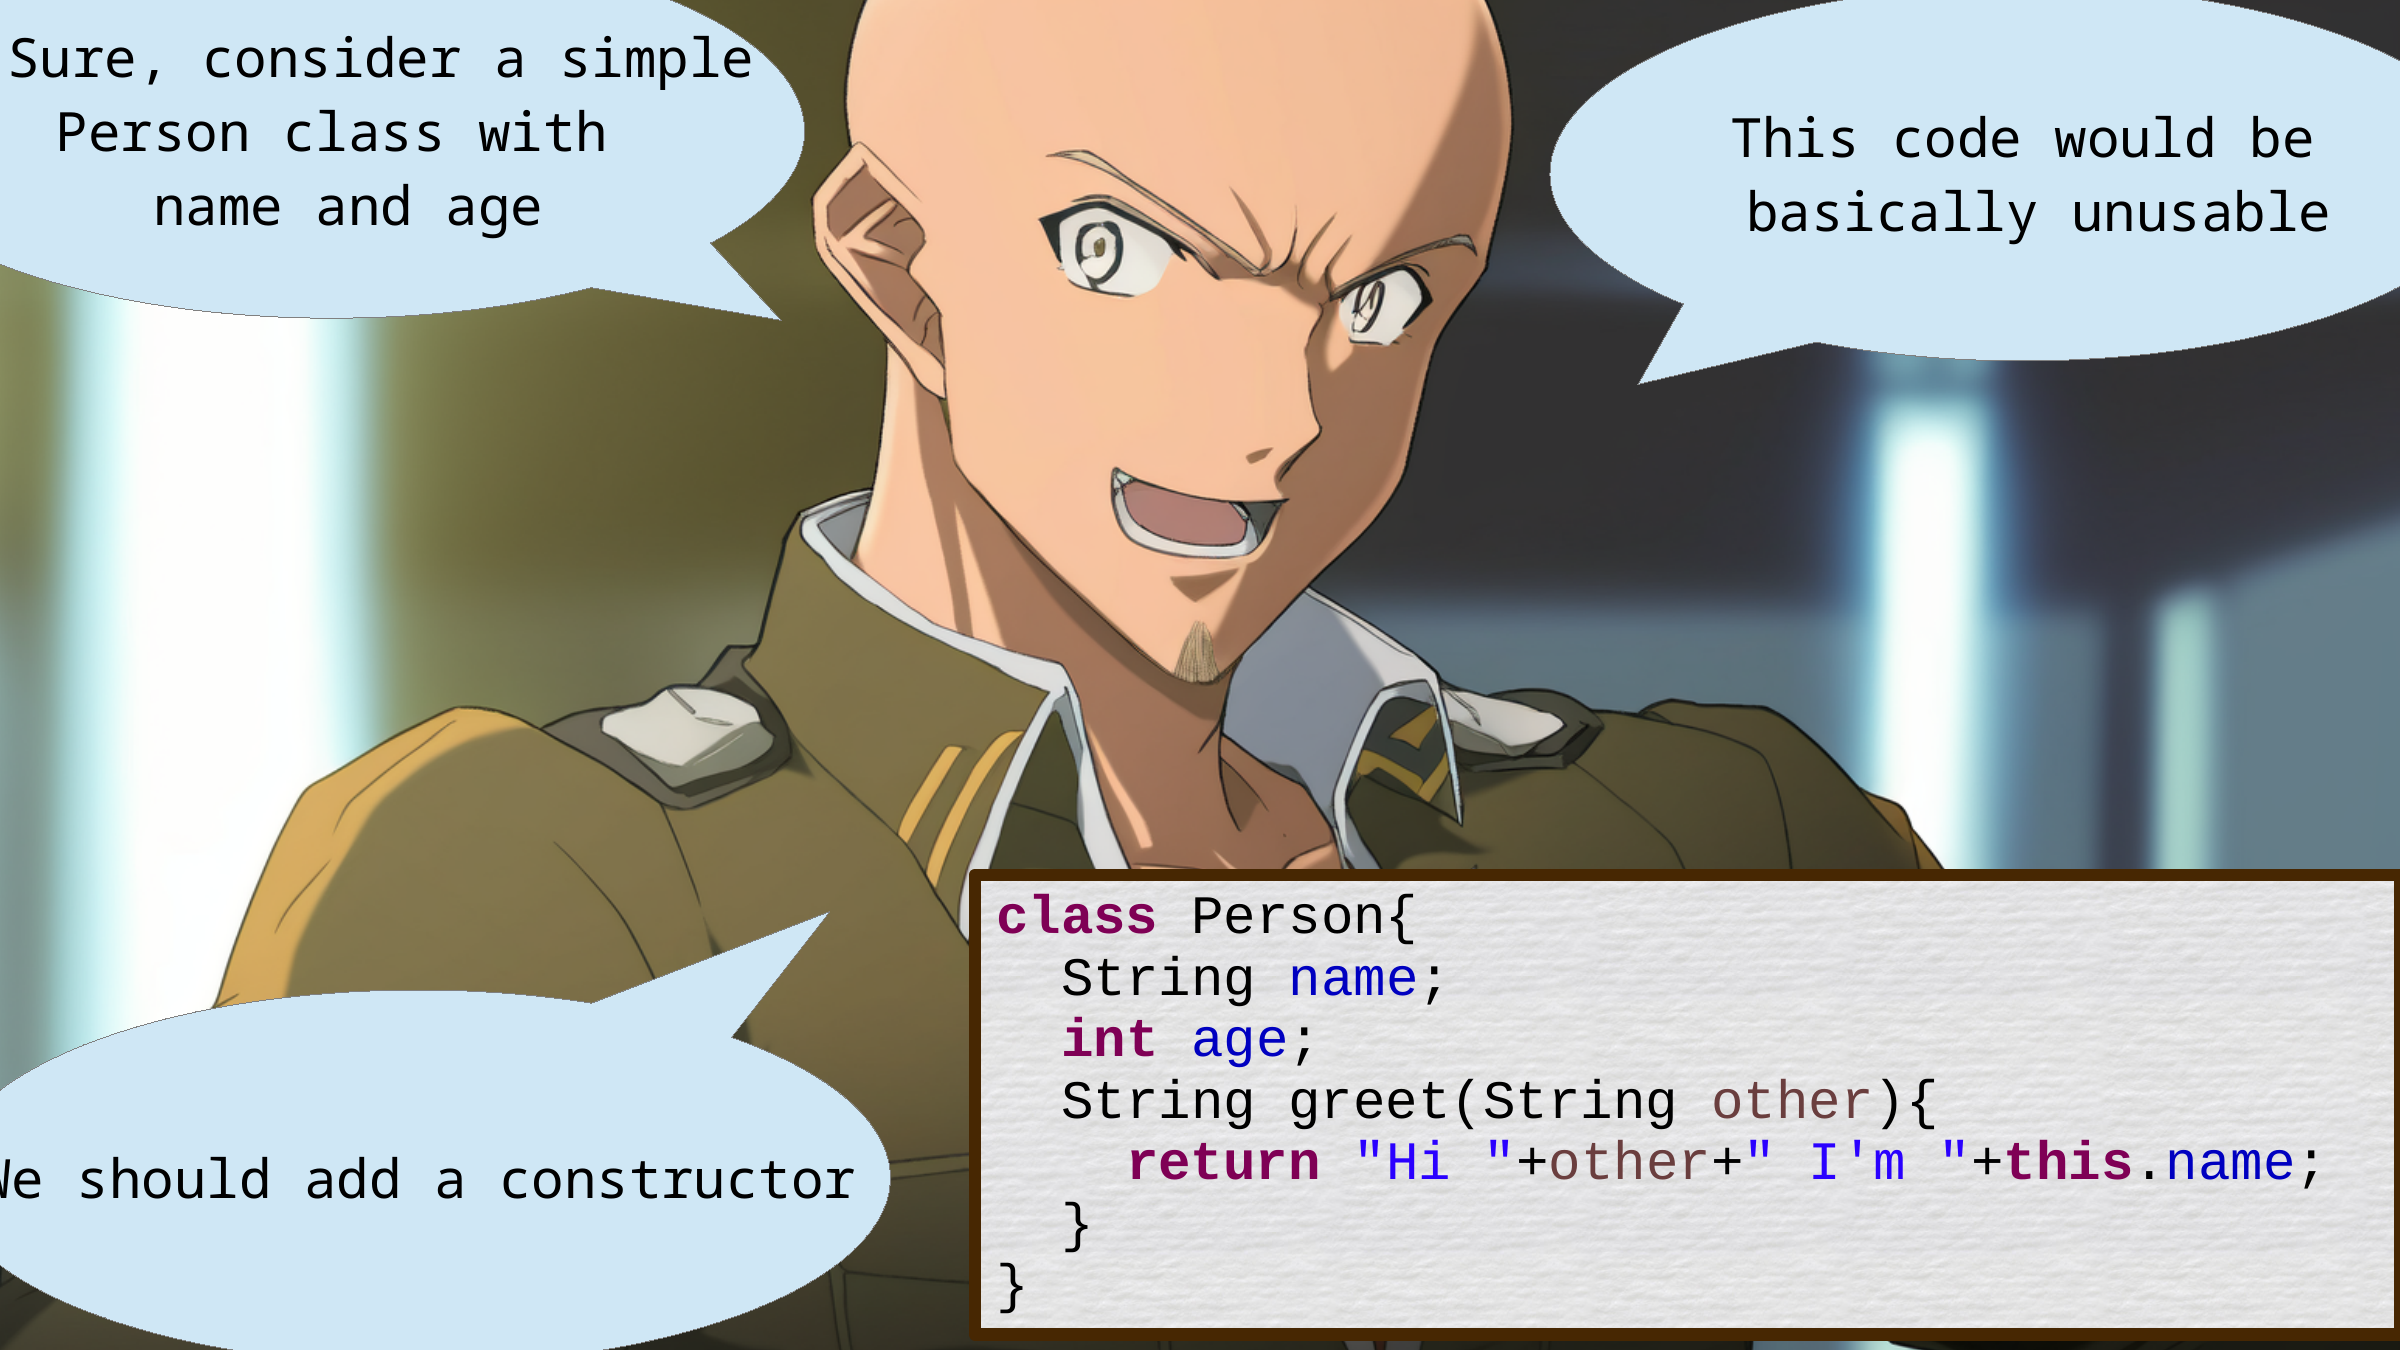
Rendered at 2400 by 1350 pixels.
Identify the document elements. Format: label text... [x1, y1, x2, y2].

picture [0, 1266, 227, 1350]
picture [2209, 0, 2400, 60]
text_box Sure, consider a simple Person class with name and age [0, 0, 805, 321]
picture [0, 0, 2400, 1350]
text_box class Person{ String name; int age; String greet(String other){ return "Hi "+other+" I'm "+this.name; } } [975, 874, 2400, 1335]
text_box We should add a constructor [0, 911, 891, 1350]
text_box This code would be basically unusable [1549, 0, 2400, 385]
